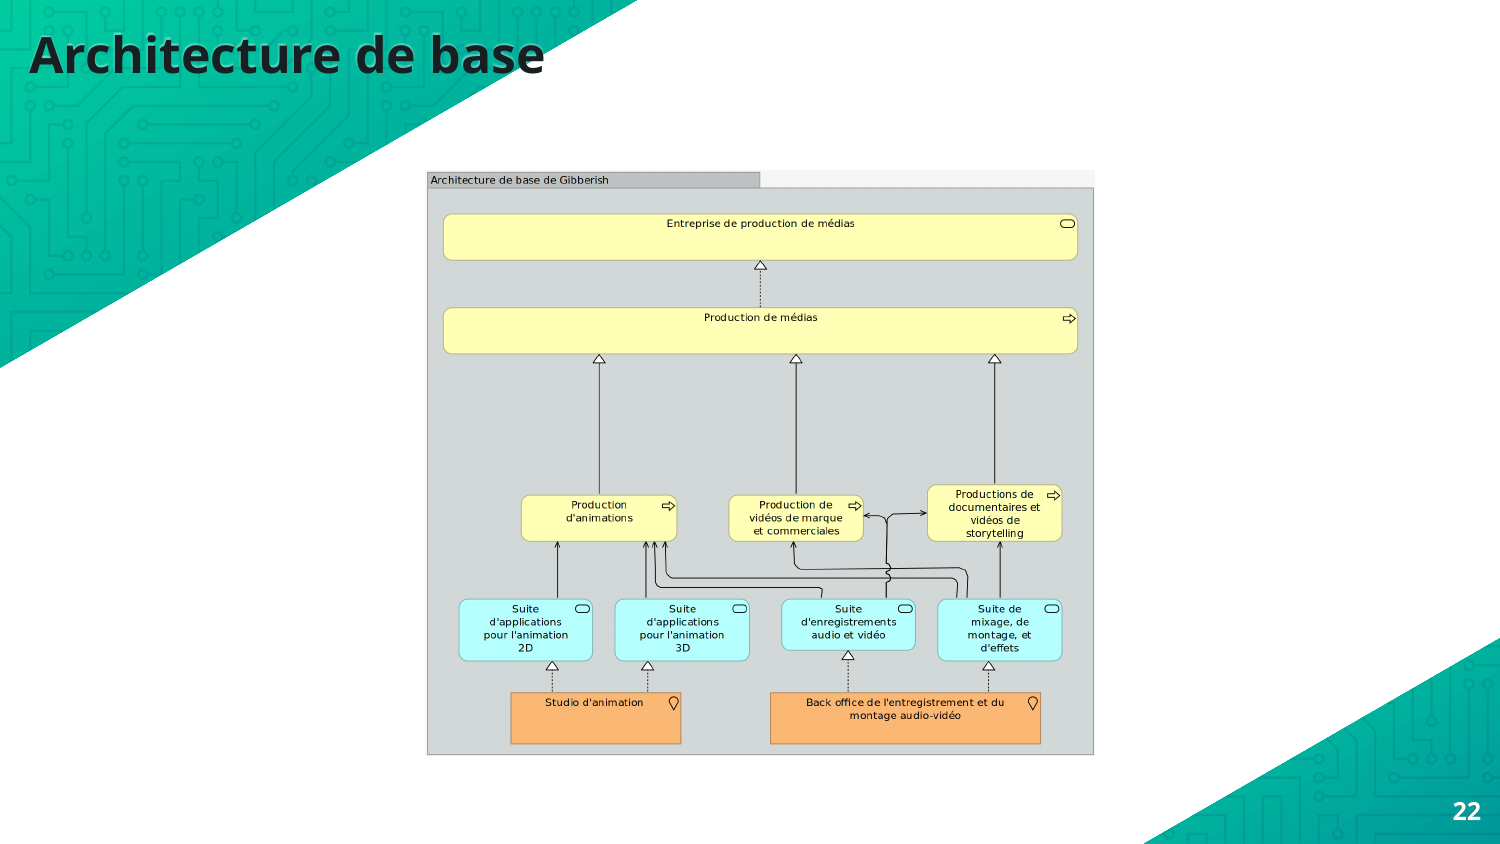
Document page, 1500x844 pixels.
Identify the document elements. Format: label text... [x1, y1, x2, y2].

slide_number <numéro> [1391, 779, 1482, 844]
picture [425, 170, 1095, 756]
title Architecture de base [29, 29, 1249, 88]
